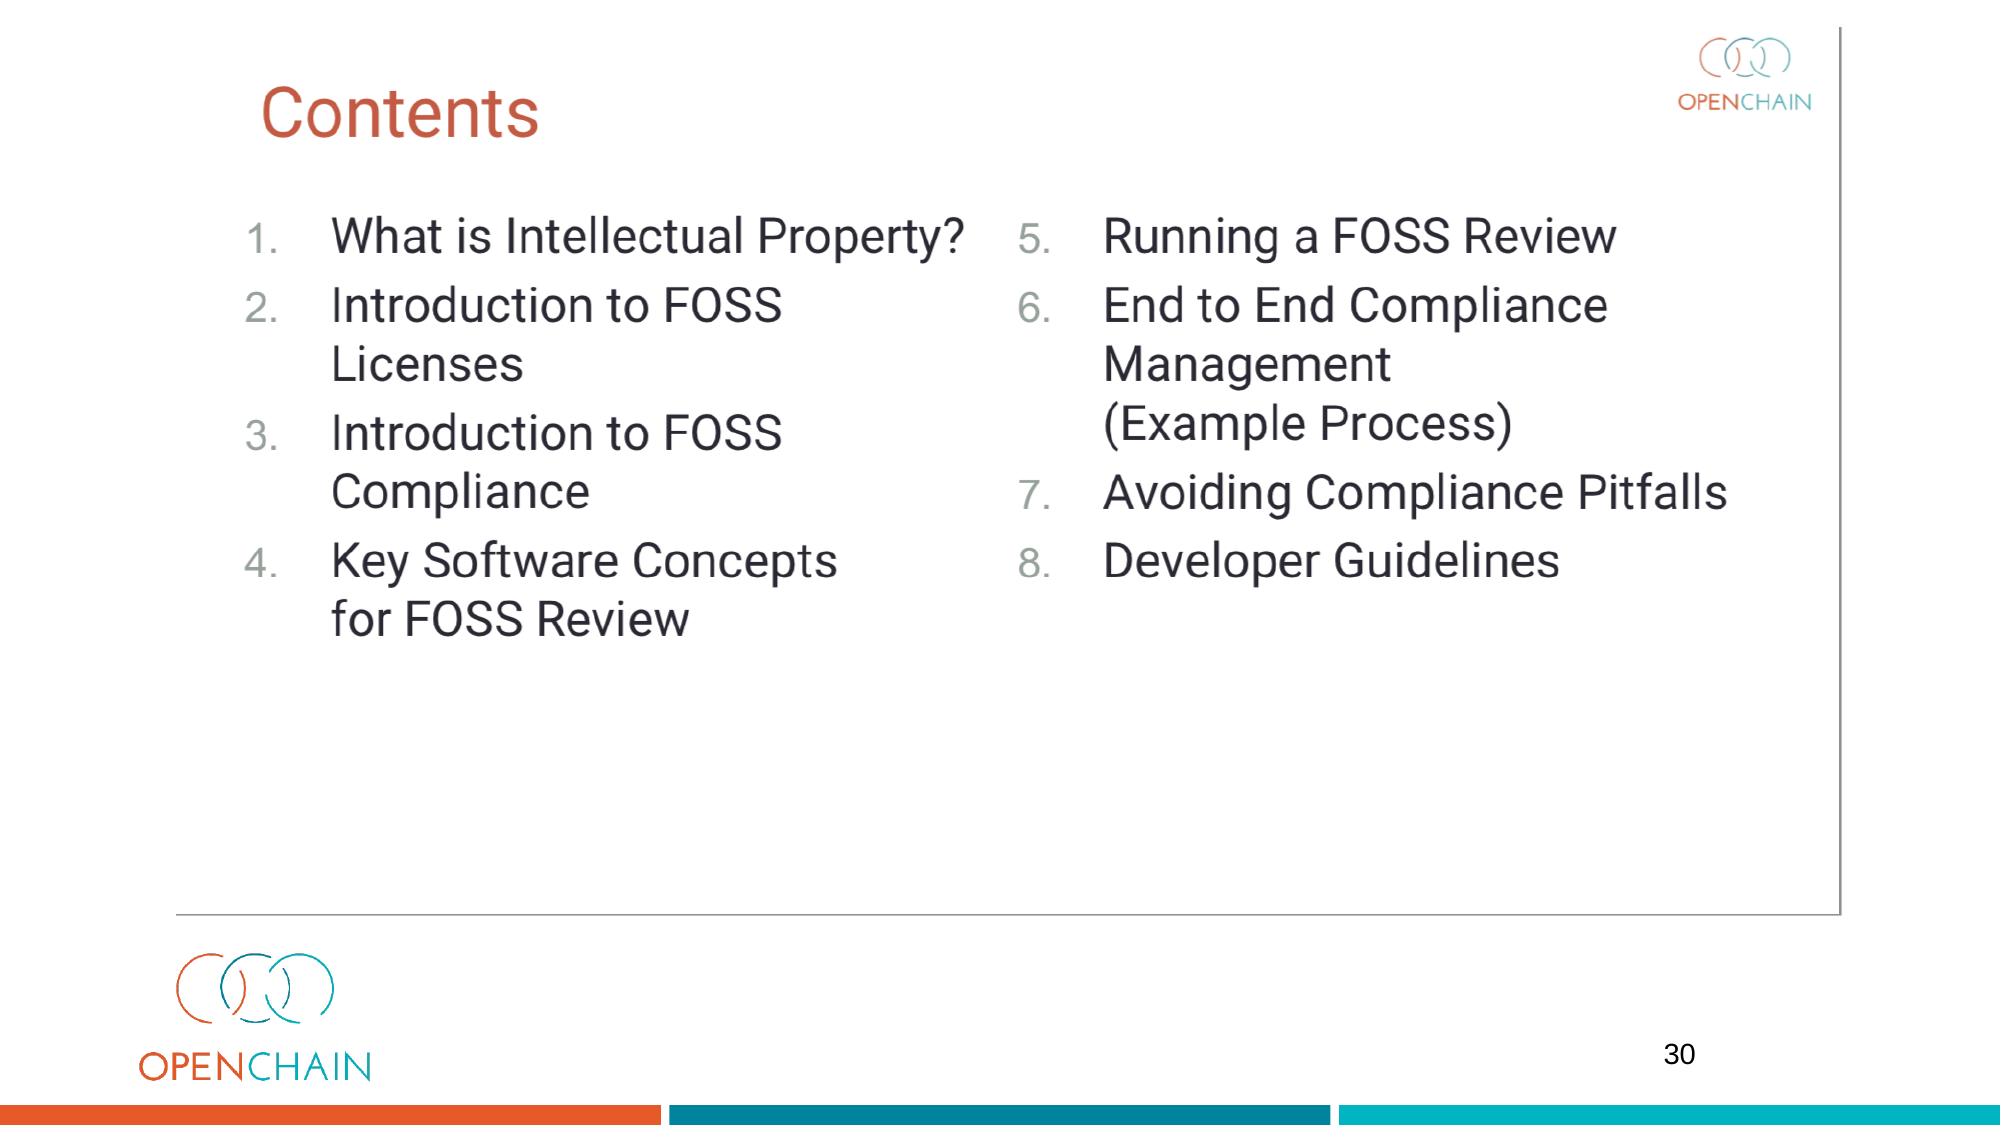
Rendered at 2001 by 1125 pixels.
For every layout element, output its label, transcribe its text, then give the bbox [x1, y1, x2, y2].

slide_number <number> [1648, 1022, 1863, 1083]
picture [137, 951, 372, 1082]
picture [172, 23, 1839, 914]
